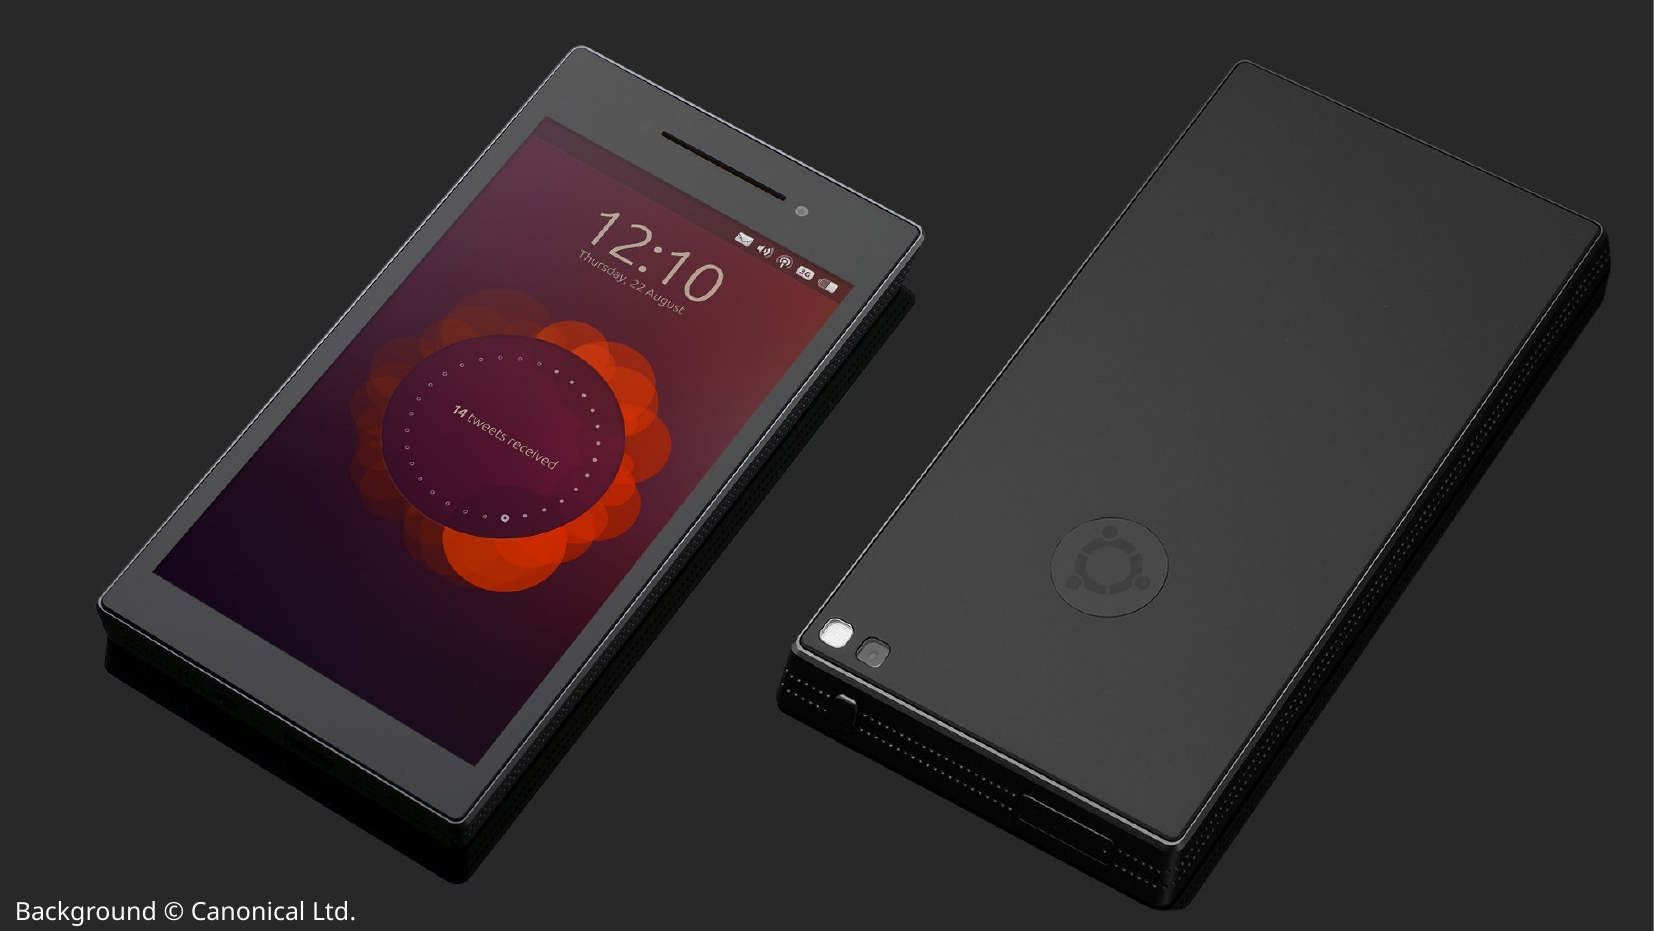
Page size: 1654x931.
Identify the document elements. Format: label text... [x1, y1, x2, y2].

text_box Background © Canonical Ltd. [0, 885, 360, 929]
picture [0, 0, 1654, 931]
